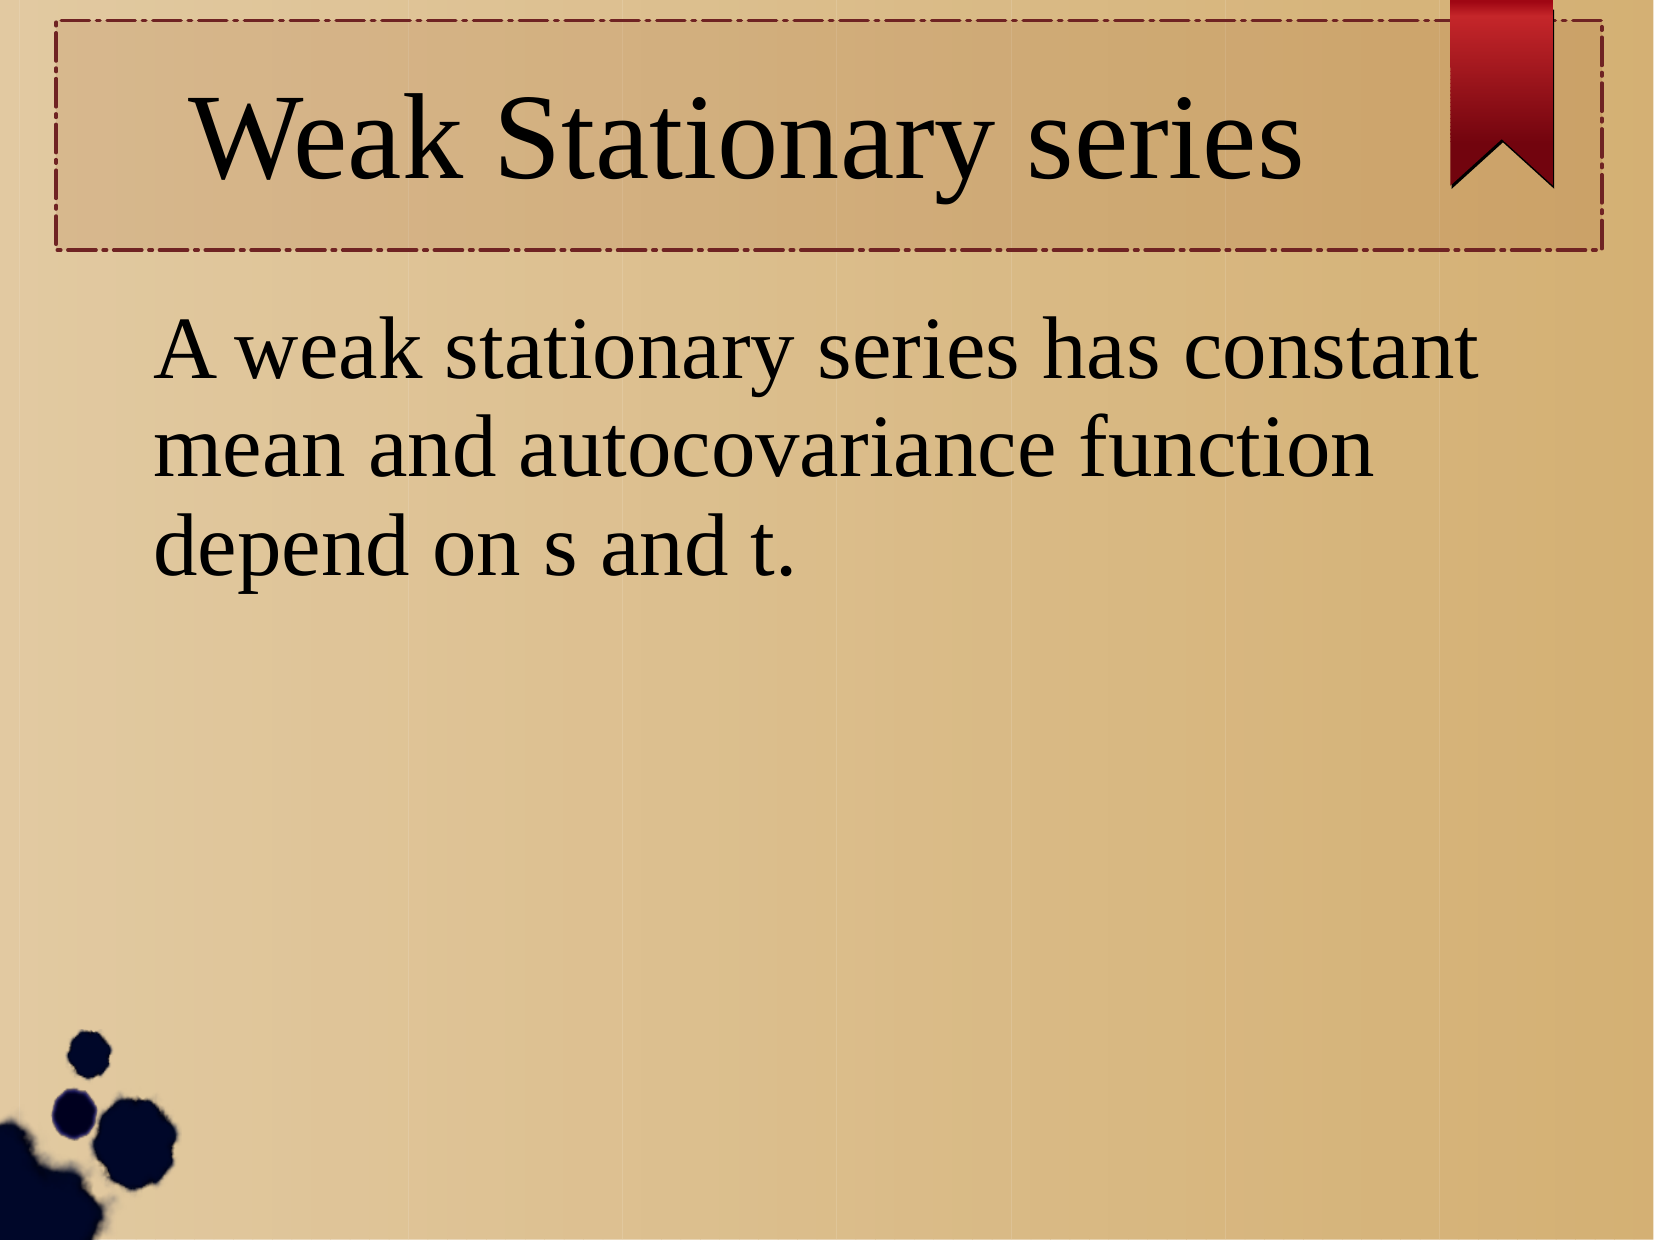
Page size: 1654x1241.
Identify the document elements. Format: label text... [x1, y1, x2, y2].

list A weak stationary series has constant mean and autocovariance function depend on s and t. [82, 299, 1571, 1019]
title Weak Stationary series [82, 47, 1412, 229]
